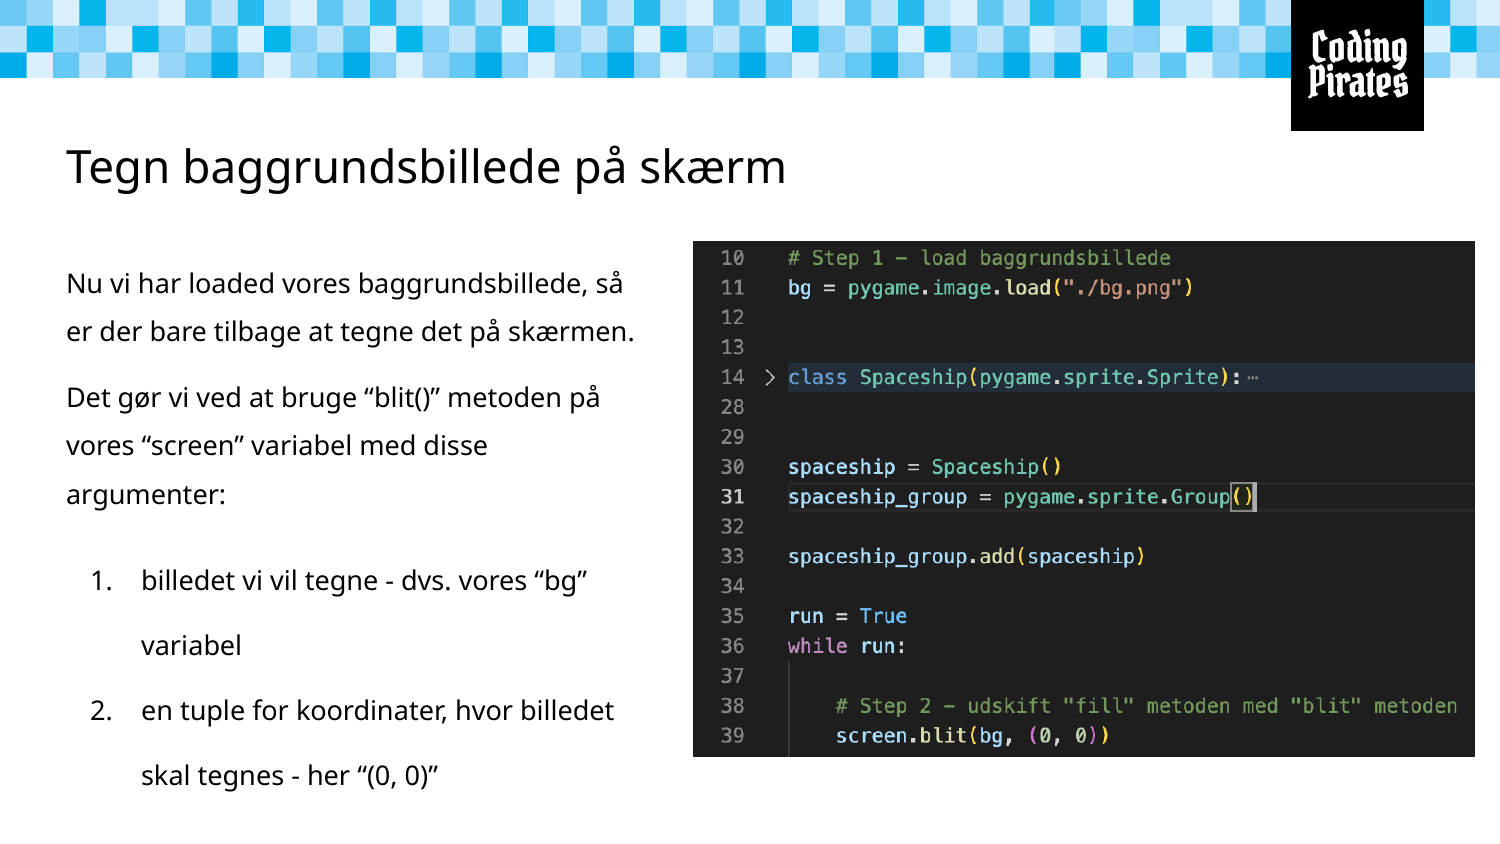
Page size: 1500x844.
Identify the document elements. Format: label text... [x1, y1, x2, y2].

title Tegn baggrundsbillede på skærm [51, 123, 1388, 217]
list Nu vi har loaded vores baggrundsbillede, så er der bare tilbage at tegne det på skærmen. Det gør vi ved at bruge “blit()” metoden på vores “screen” variabel med disse argumenter: billedet vi vil tegne - dvs. vores “bg” variabel en tuple for koordinater, hvor billedet skal tegnes - her “(0, 0)” [51, 234, 669, 800]
picture [1291, 0, 1424, 131]
picture [693, 241, 1475, 757]
picture [0, 0, 1056, 78]
